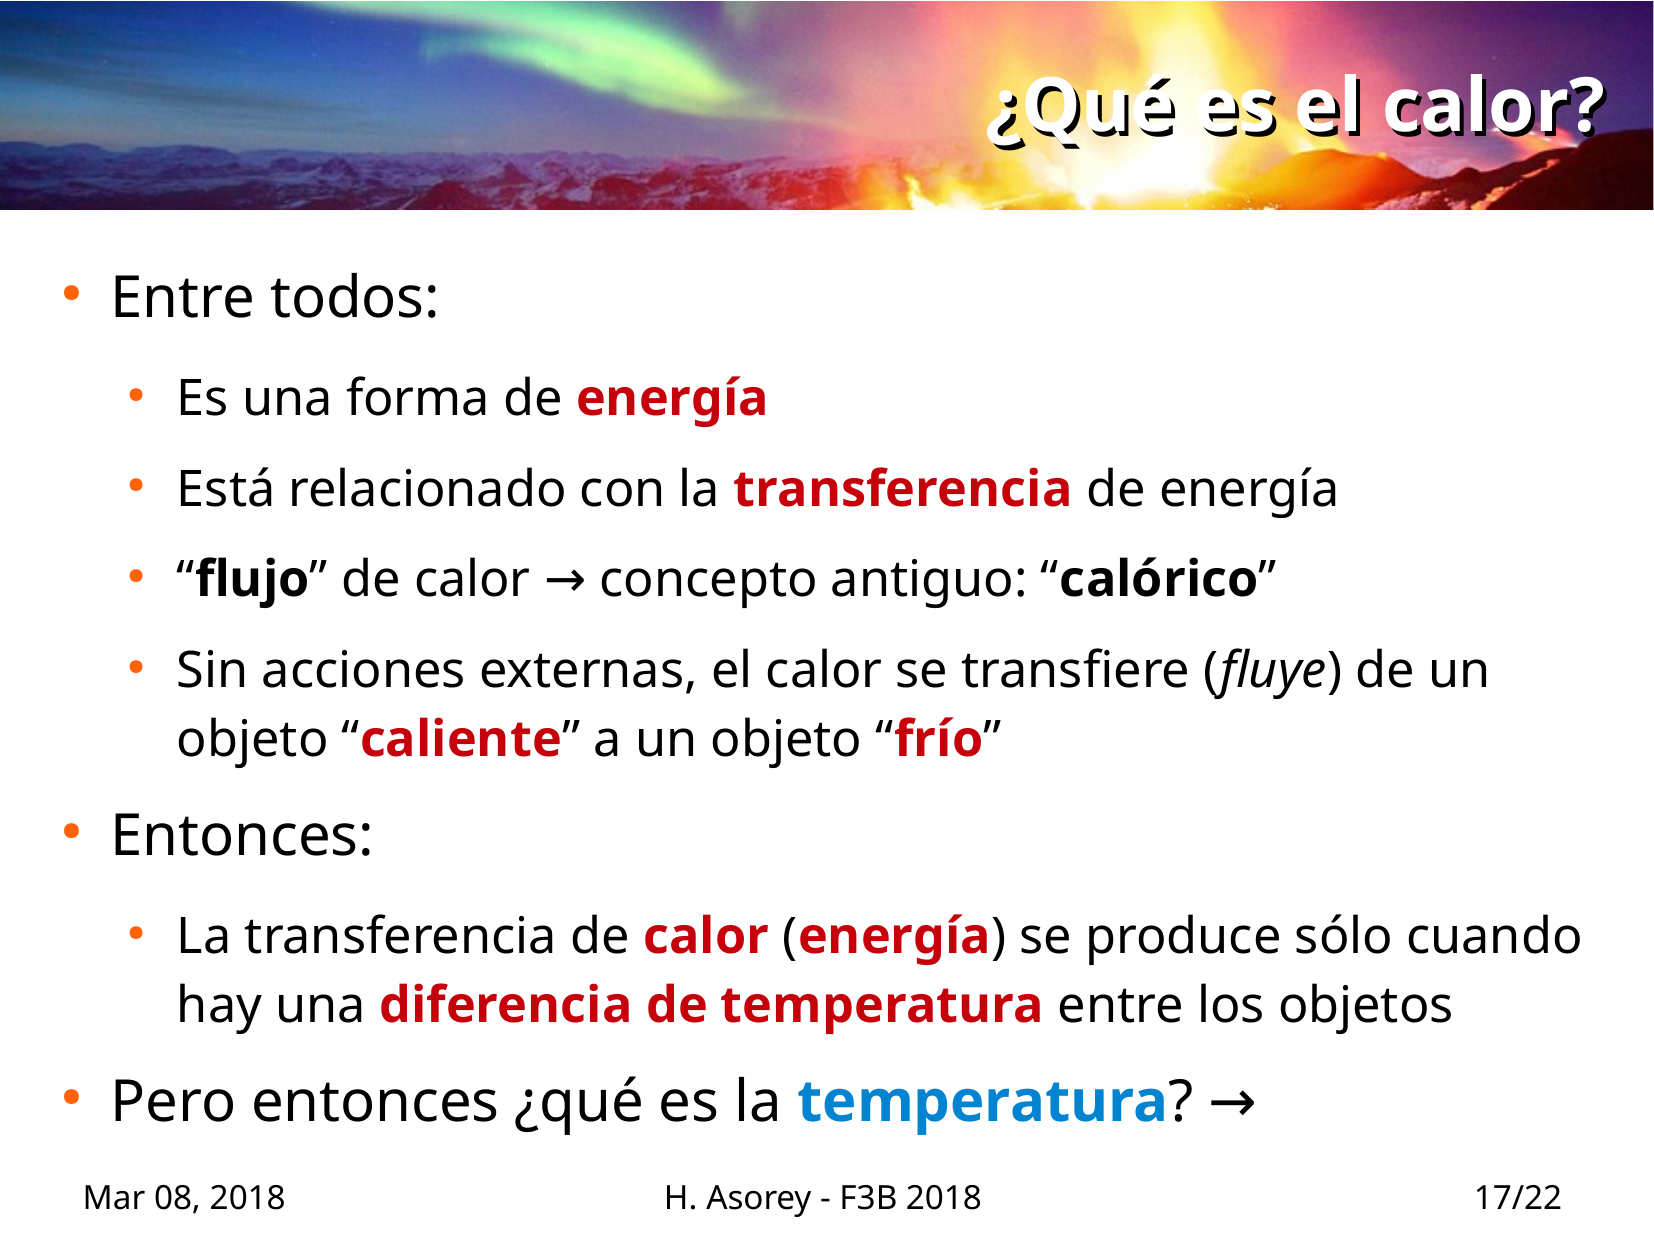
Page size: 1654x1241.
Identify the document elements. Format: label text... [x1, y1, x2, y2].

picture [0, 1, 1654, 210]
title ¿Qué es el calor? [45, 15, 1606, 191]
list Entre todos: Es una forma de energía Está relacionado con la transferencia de energía “flujo” de calor → concepto antiguo: “calórico” Sin acciones externas, el calor se transfiere (fluye) de un objeto “caliente” a un objeto “frío” Entonces: La transferencia de calor (energía) se produce sólo cuando hay una diferencia de temperatura entre los objetos Pero entonces ¿qué es la temperatura? → [45, 255, 1606, 1156]
